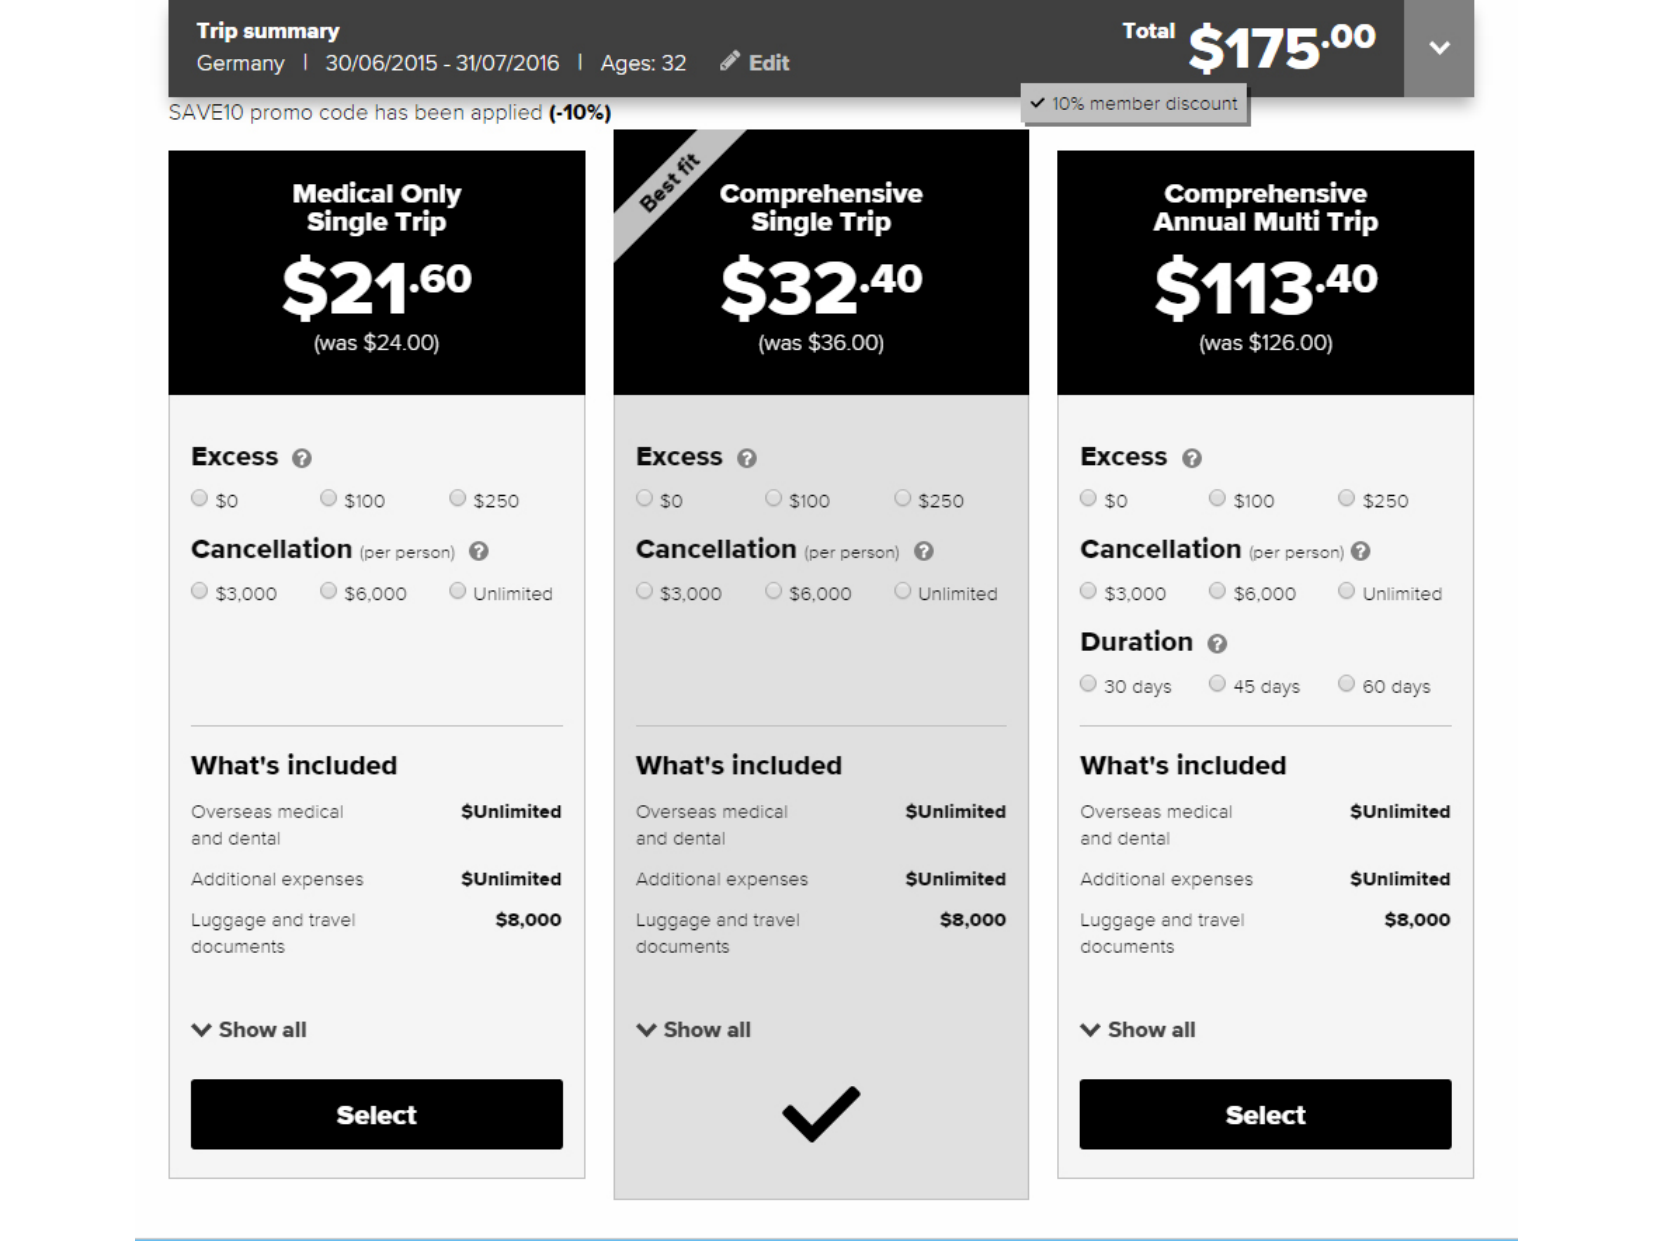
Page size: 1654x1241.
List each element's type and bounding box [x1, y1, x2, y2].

picture [135, 0, 1518, 1241]
